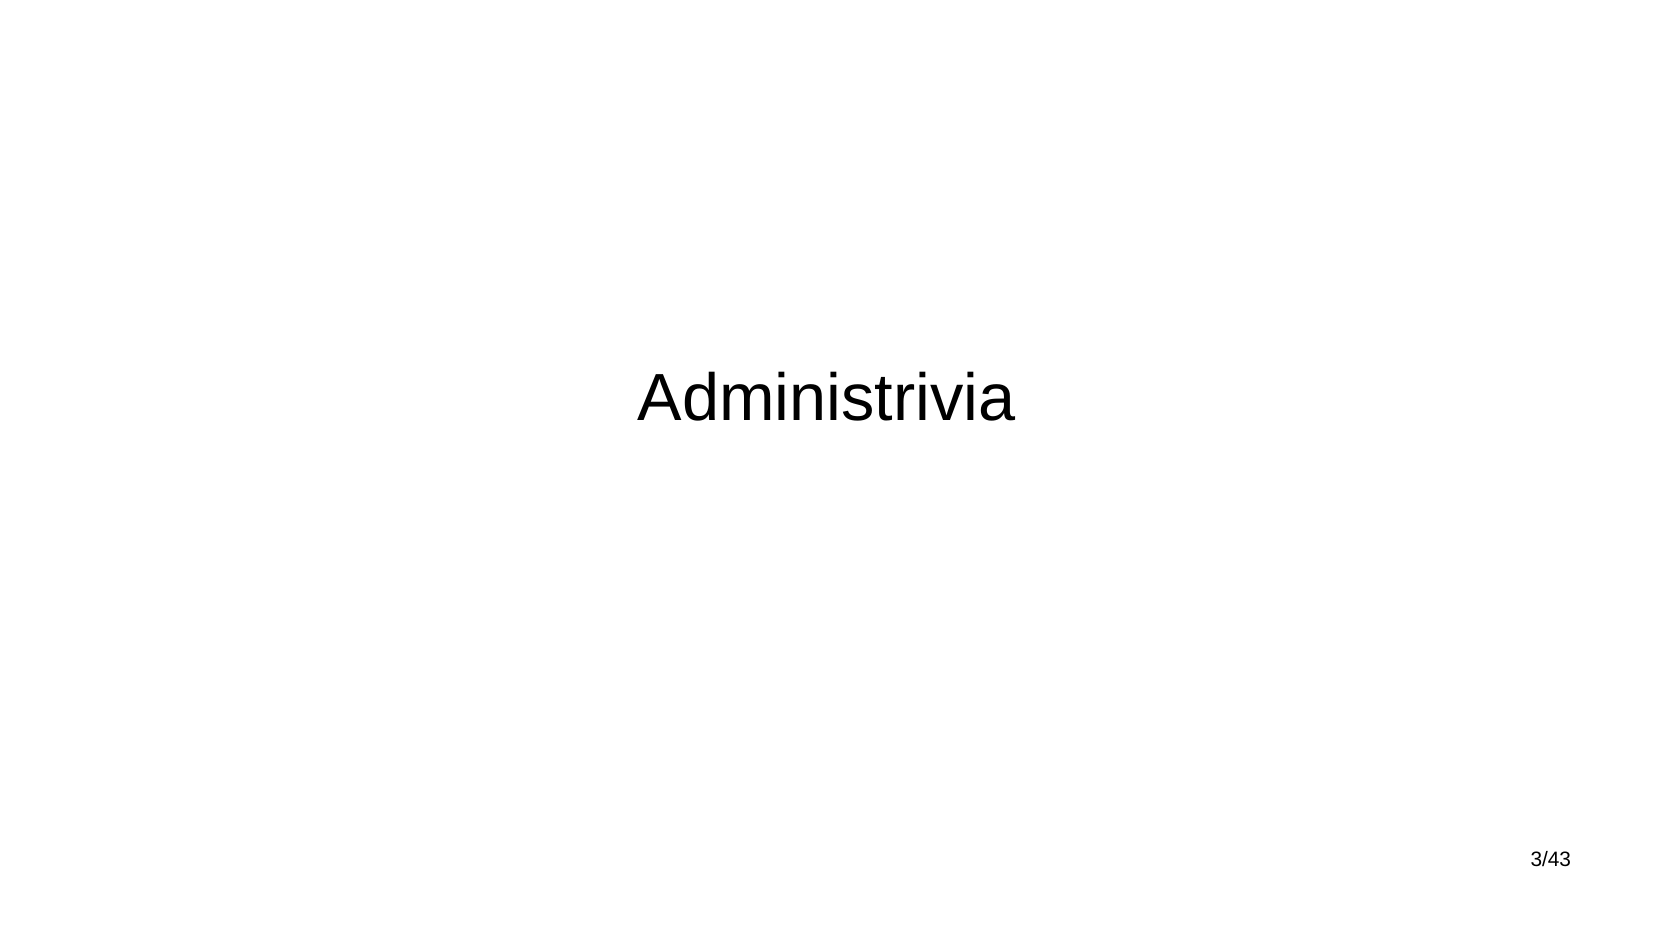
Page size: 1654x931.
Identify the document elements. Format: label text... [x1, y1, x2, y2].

subtitle Administrivia [82, 37, 1571, 757]
